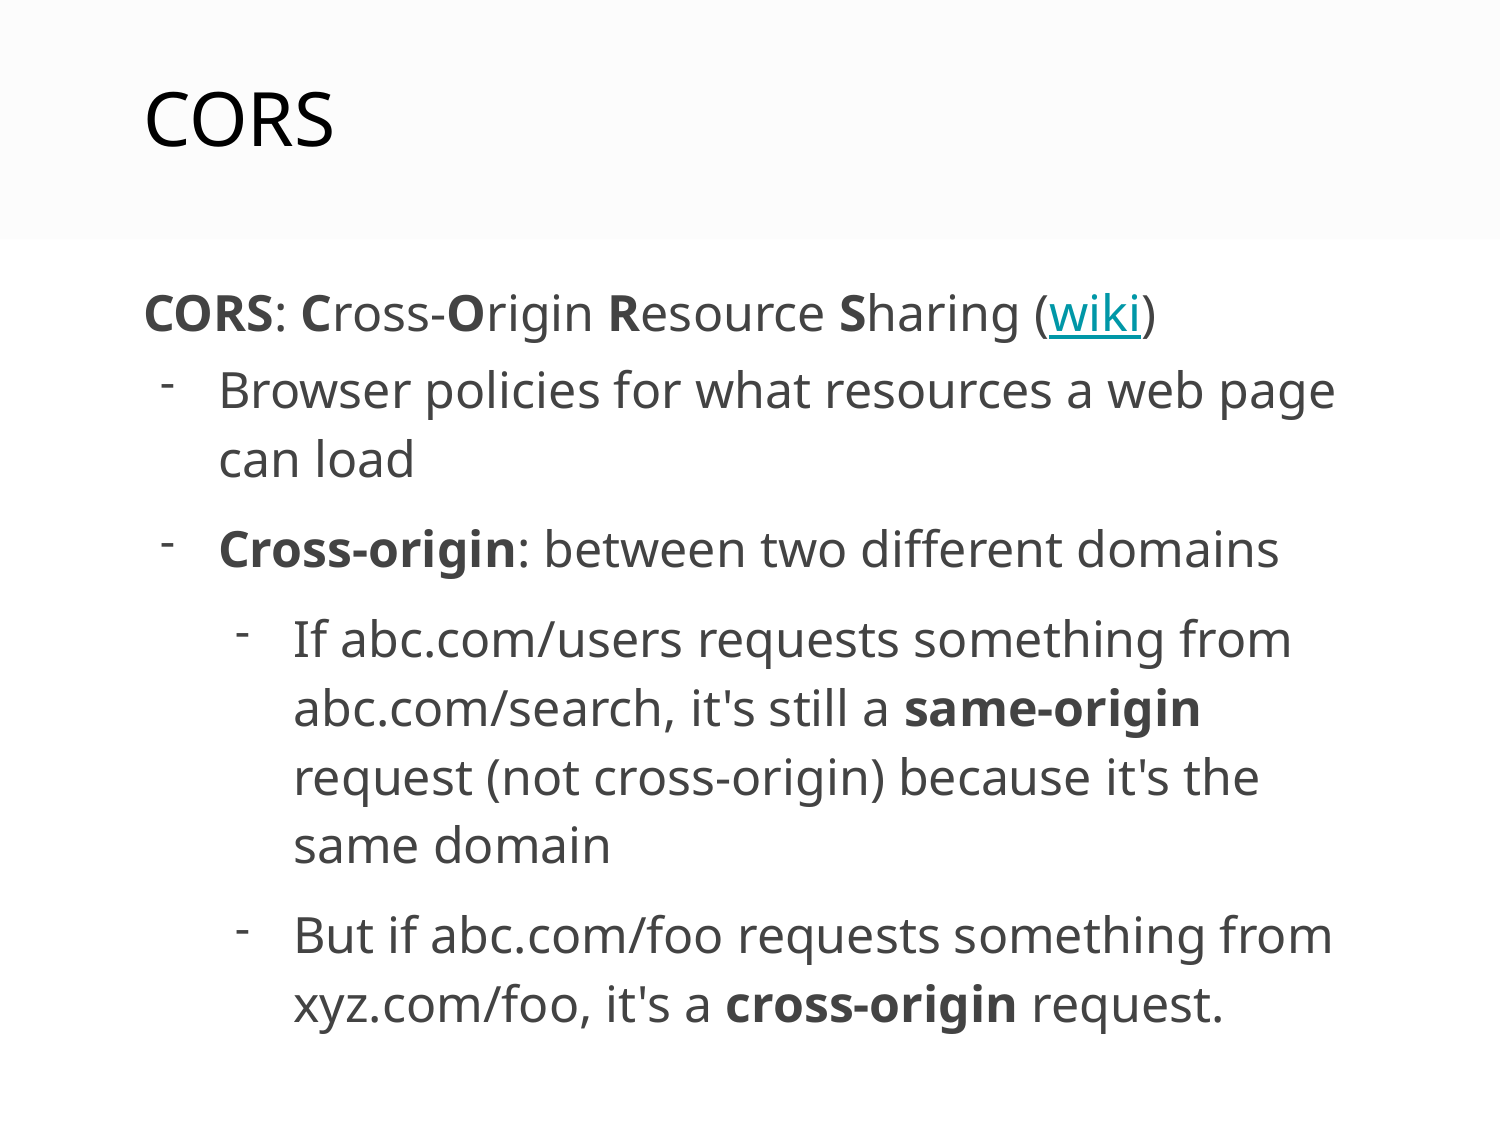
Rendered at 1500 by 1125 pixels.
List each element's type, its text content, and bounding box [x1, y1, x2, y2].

list CORS: Cross-Origin Resource Sharing (wiki) Browser policies for what resources a web page can load Cross-origin: between two different domains If abc.com/users requests something from abc.com/search, it's still a same-origin request (not cross-origin) because it's the same domain But if abc.com/foo requests something from xyz.com/foo, it's a cross-origin request. [128, 255, 1410, 1004]
title CORS [128, 56, 1372, 183]
